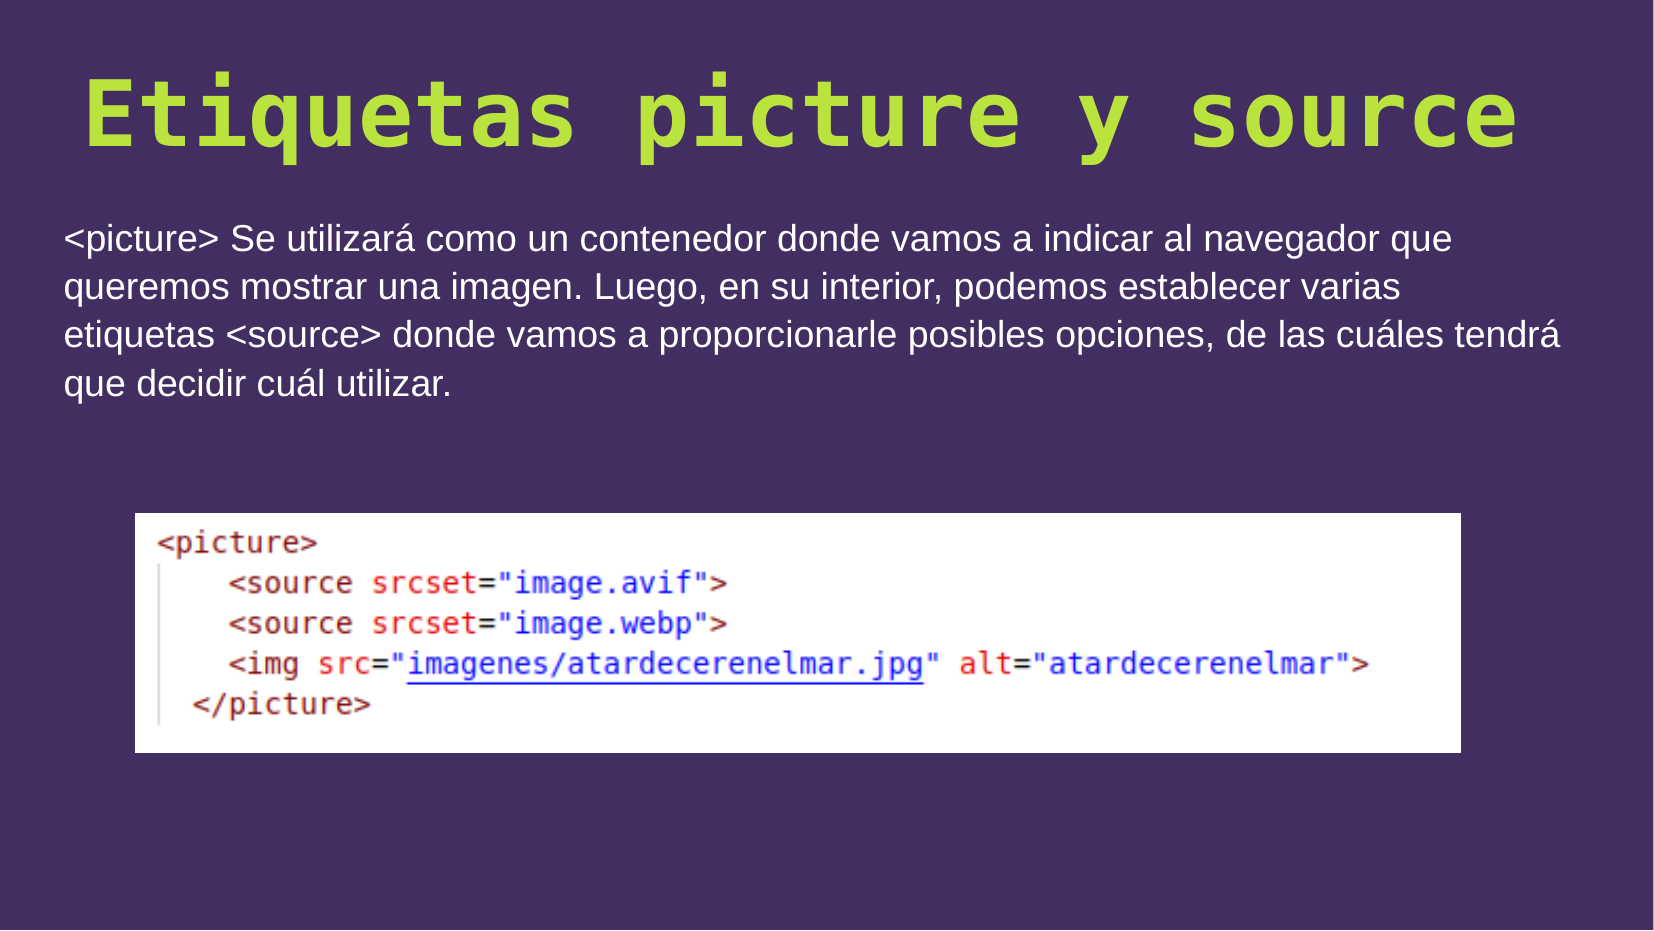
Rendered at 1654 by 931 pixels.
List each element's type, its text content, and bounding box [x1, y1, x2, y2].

picture [135, 513, 1461, 753]
title Etiquetas picture y source [82, 37, 1571, 193]
list <picture> Se utilizará como un contenedor donde vamos a indicar al navegador que queremos mostrar una imagen. Luego, en su interior, podemos establecer varias etiquetas <source> donde vamos a proporcionarle posibles opciones, de las cuáles tendrá que decidir cuál utilizar. [63, 210, 1580, 479]
